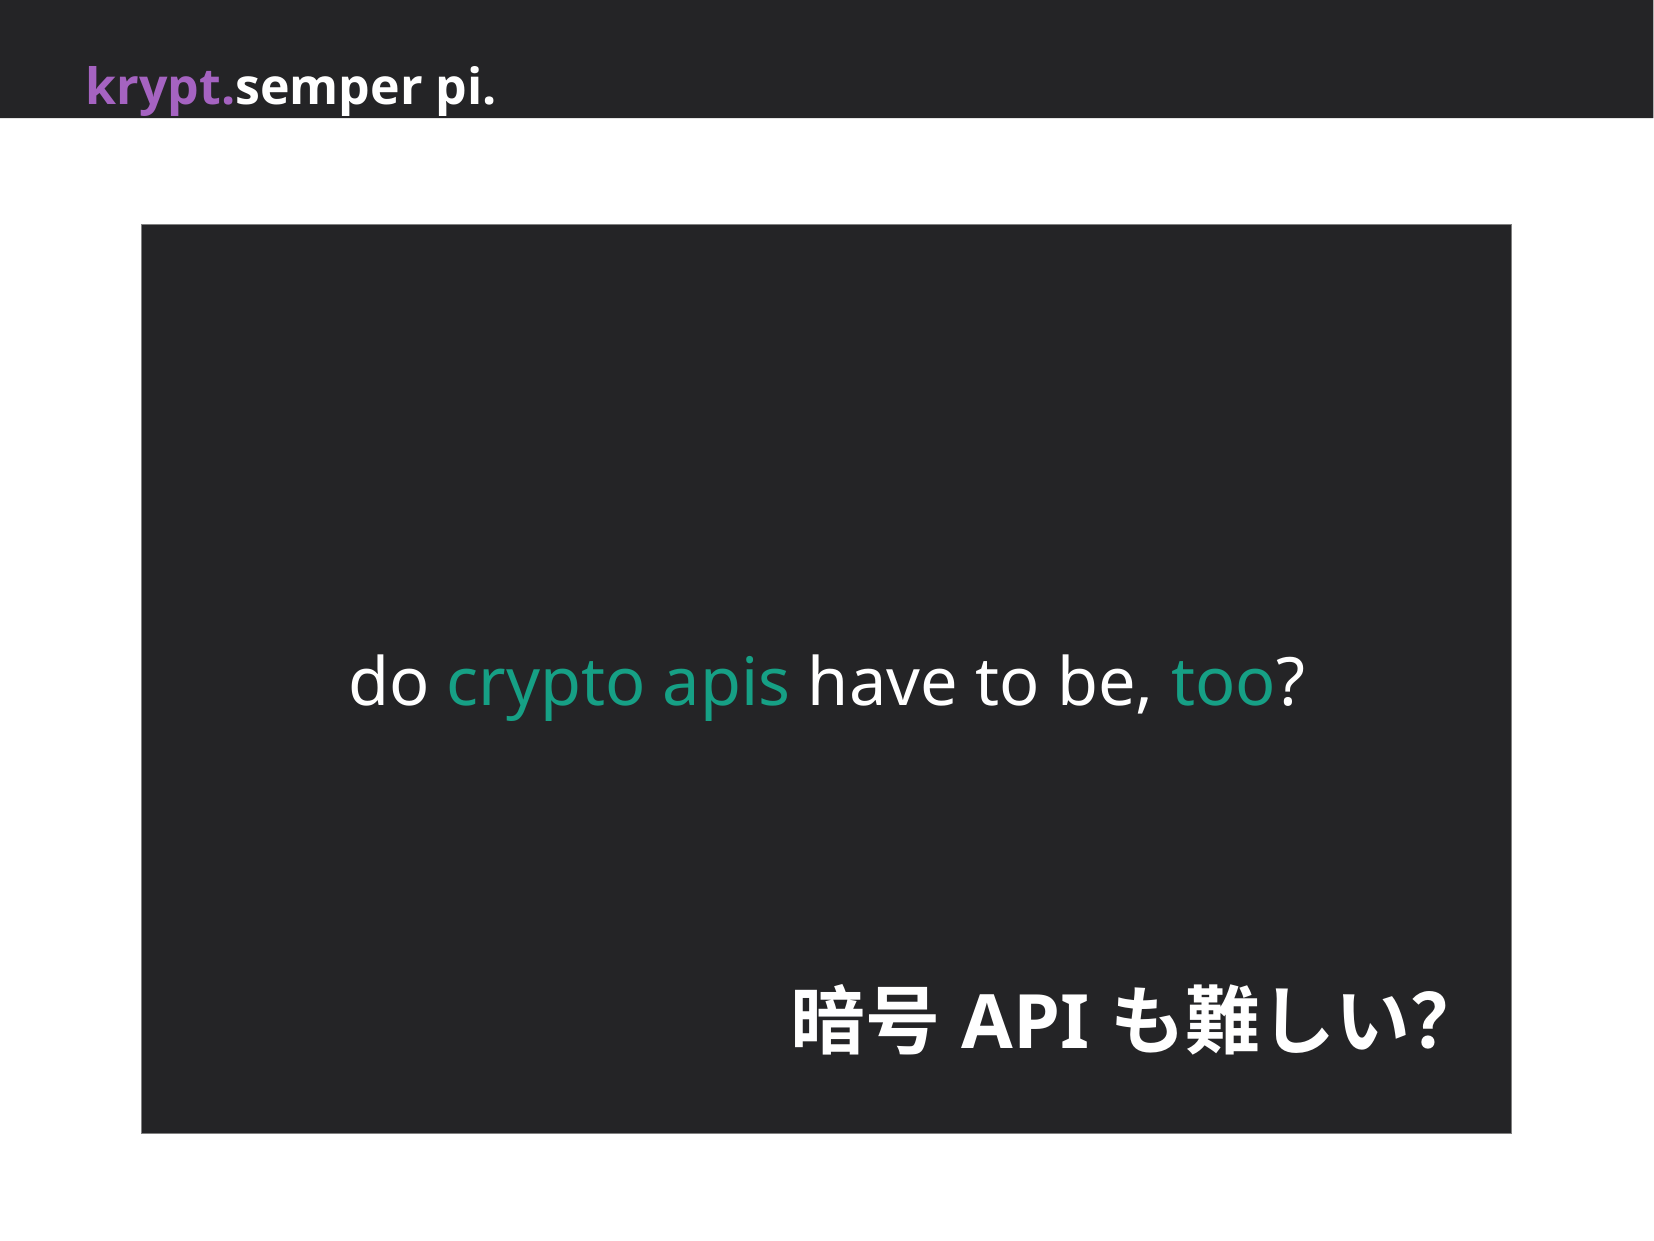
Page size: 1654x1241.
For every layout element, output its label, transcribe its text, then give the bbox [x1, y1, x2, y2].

text_box krypt.semper pi. [70, 43, 544, 119]
text_box [165, 531, 1441, 909]
text_box [0, 0, 1654, 119]
text_box 暗号APIも難しい？ [153, 909, 1501, 1123]
text_box do crypto apis have to be, too? [141, 224, 1512, 1134]
